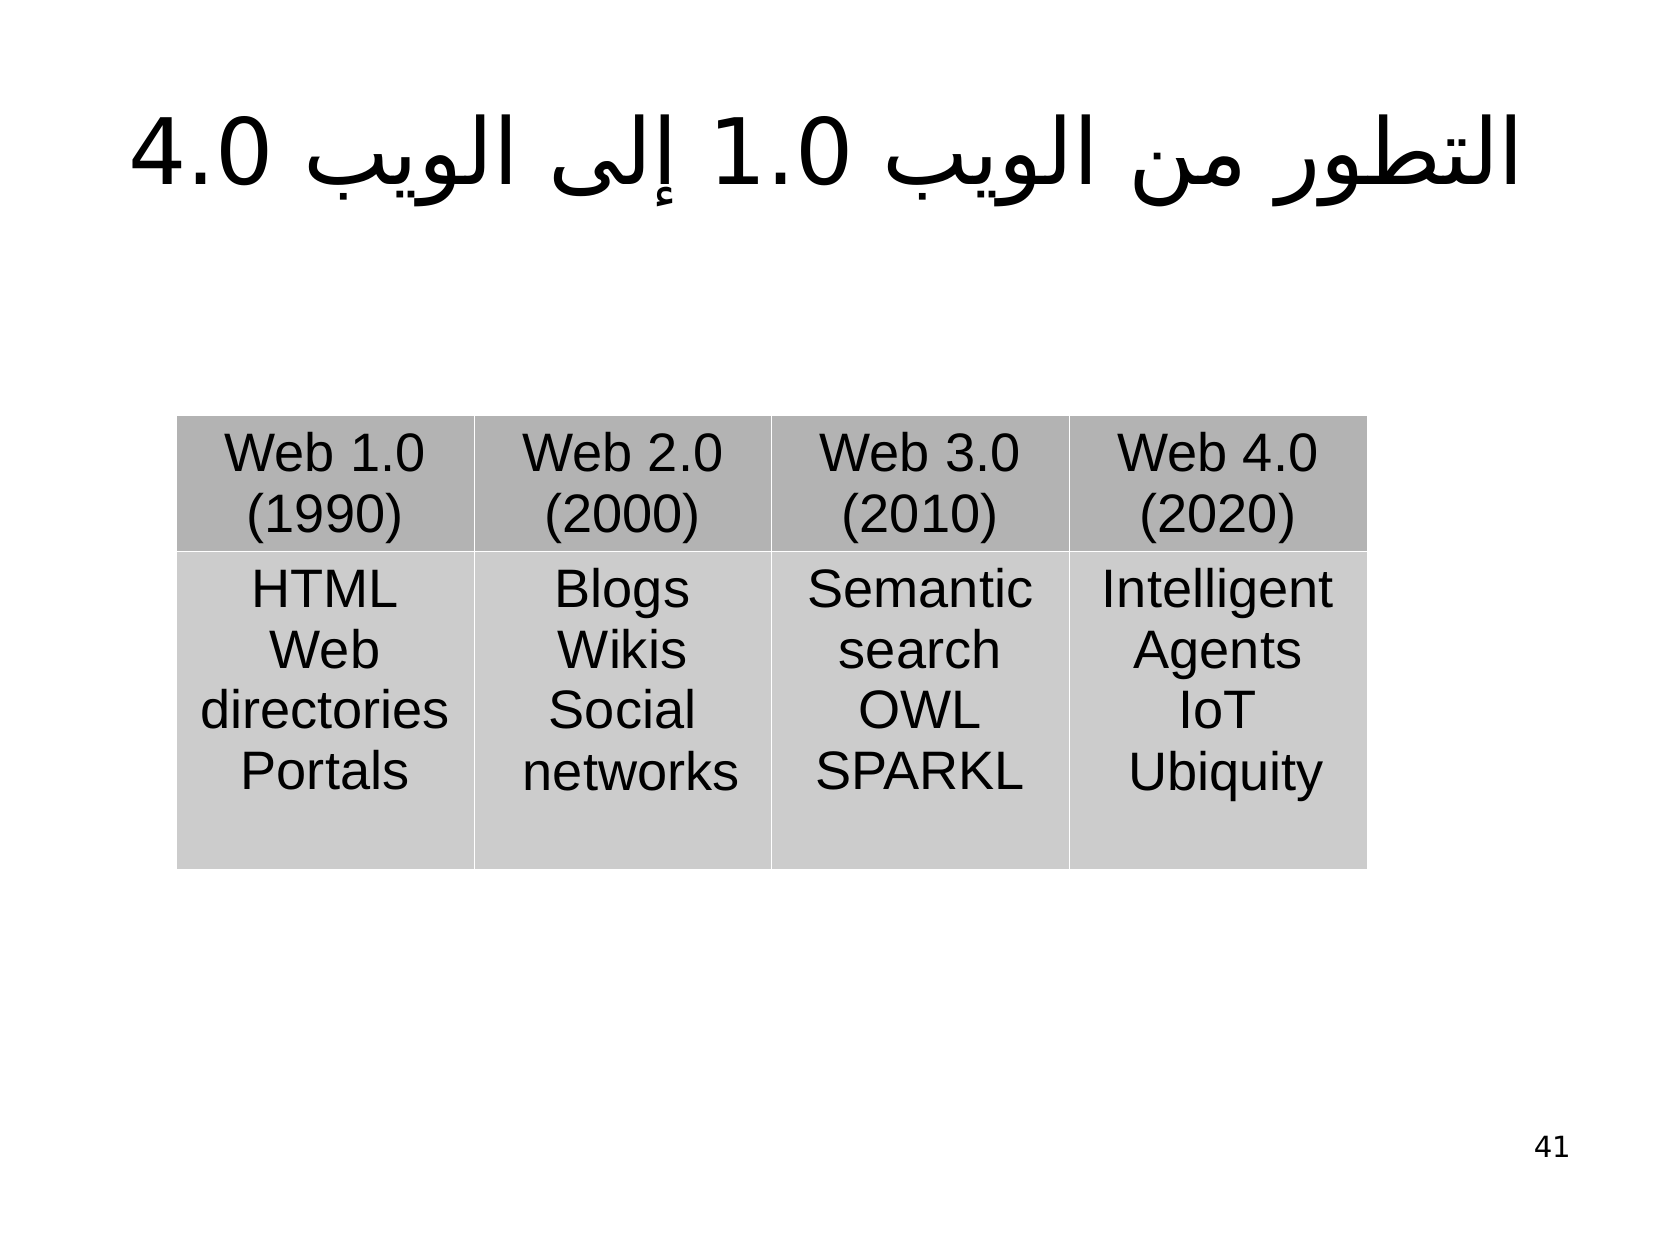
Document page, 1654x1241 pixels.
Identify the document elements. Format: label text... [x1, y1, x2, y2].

title التطور من الويب 1.0 إلى الويب 4.0 [82, 49, 1571, 257]
table_header Web 4.0 (2020) [1070, 416, 1367, 551]
table_cell Intelligent Agents IoT Ubiquity [1070, 552, 1367, 869]
table_cell Semantic search OWL SPARKL [772, 552, 1069, 869]
table_header Web 1.0 (1990) [177, 416, 474, 551]
table_header Web 3.0 (2010) [772, 416, 1069, 551]
table_cell Blogs Wikis Social networks [475, 552, 771, 869]
table_header Web 2.0 (2000) [475, 416, 771, 551]
table_cell HTML Web directories Portals [177, 552, 474, 869]
